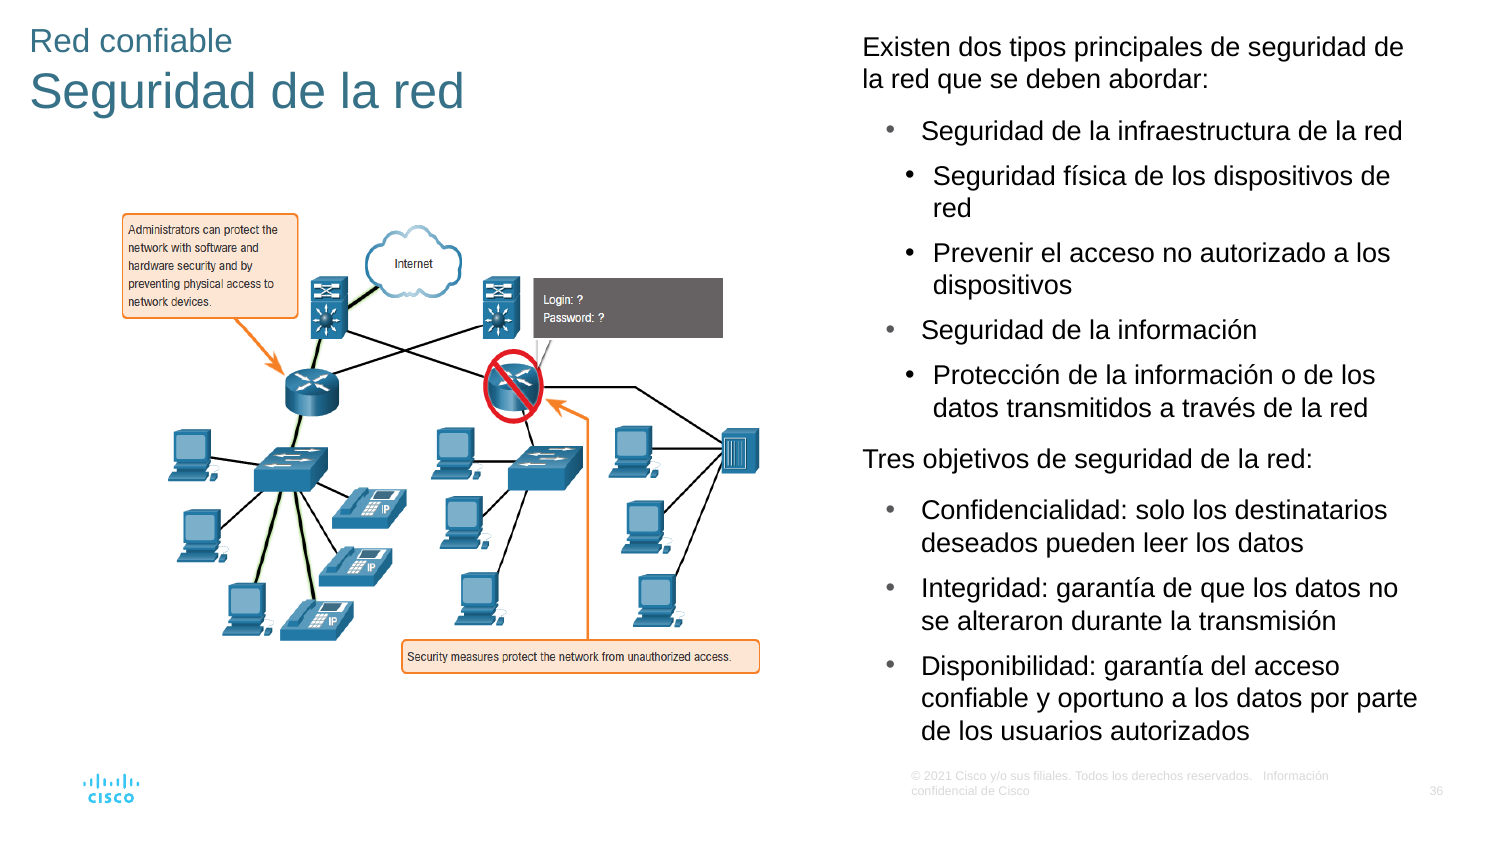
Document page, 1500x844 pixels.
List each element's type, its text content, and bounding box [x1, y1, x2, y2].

list Existen dos tipos principales de seguridad de la red que se deben abordar: Seguridad de la infraestructura de la red Seguridad física de los dispositivos de red Prevenir el acceso no autorizado a los dispositivos Seguridad de la información Protección de la información o de los datos transmitidos a través de la red Tres objetivos de seguridad de la red: Confidencialidad: solo los destinatarios deseados pueden leer los datos Integridad: garantía de que los datos no se alteraron durante la transmisión Disponibilidad: garantía del acceso confiable y oportuno a los datos por parte de los usuarios autorizados [847, 21, 1452, 776]
title Red confiable Seguridad de la red [14, 6, 873, 131]
picture [118, 206, 768, 683]
